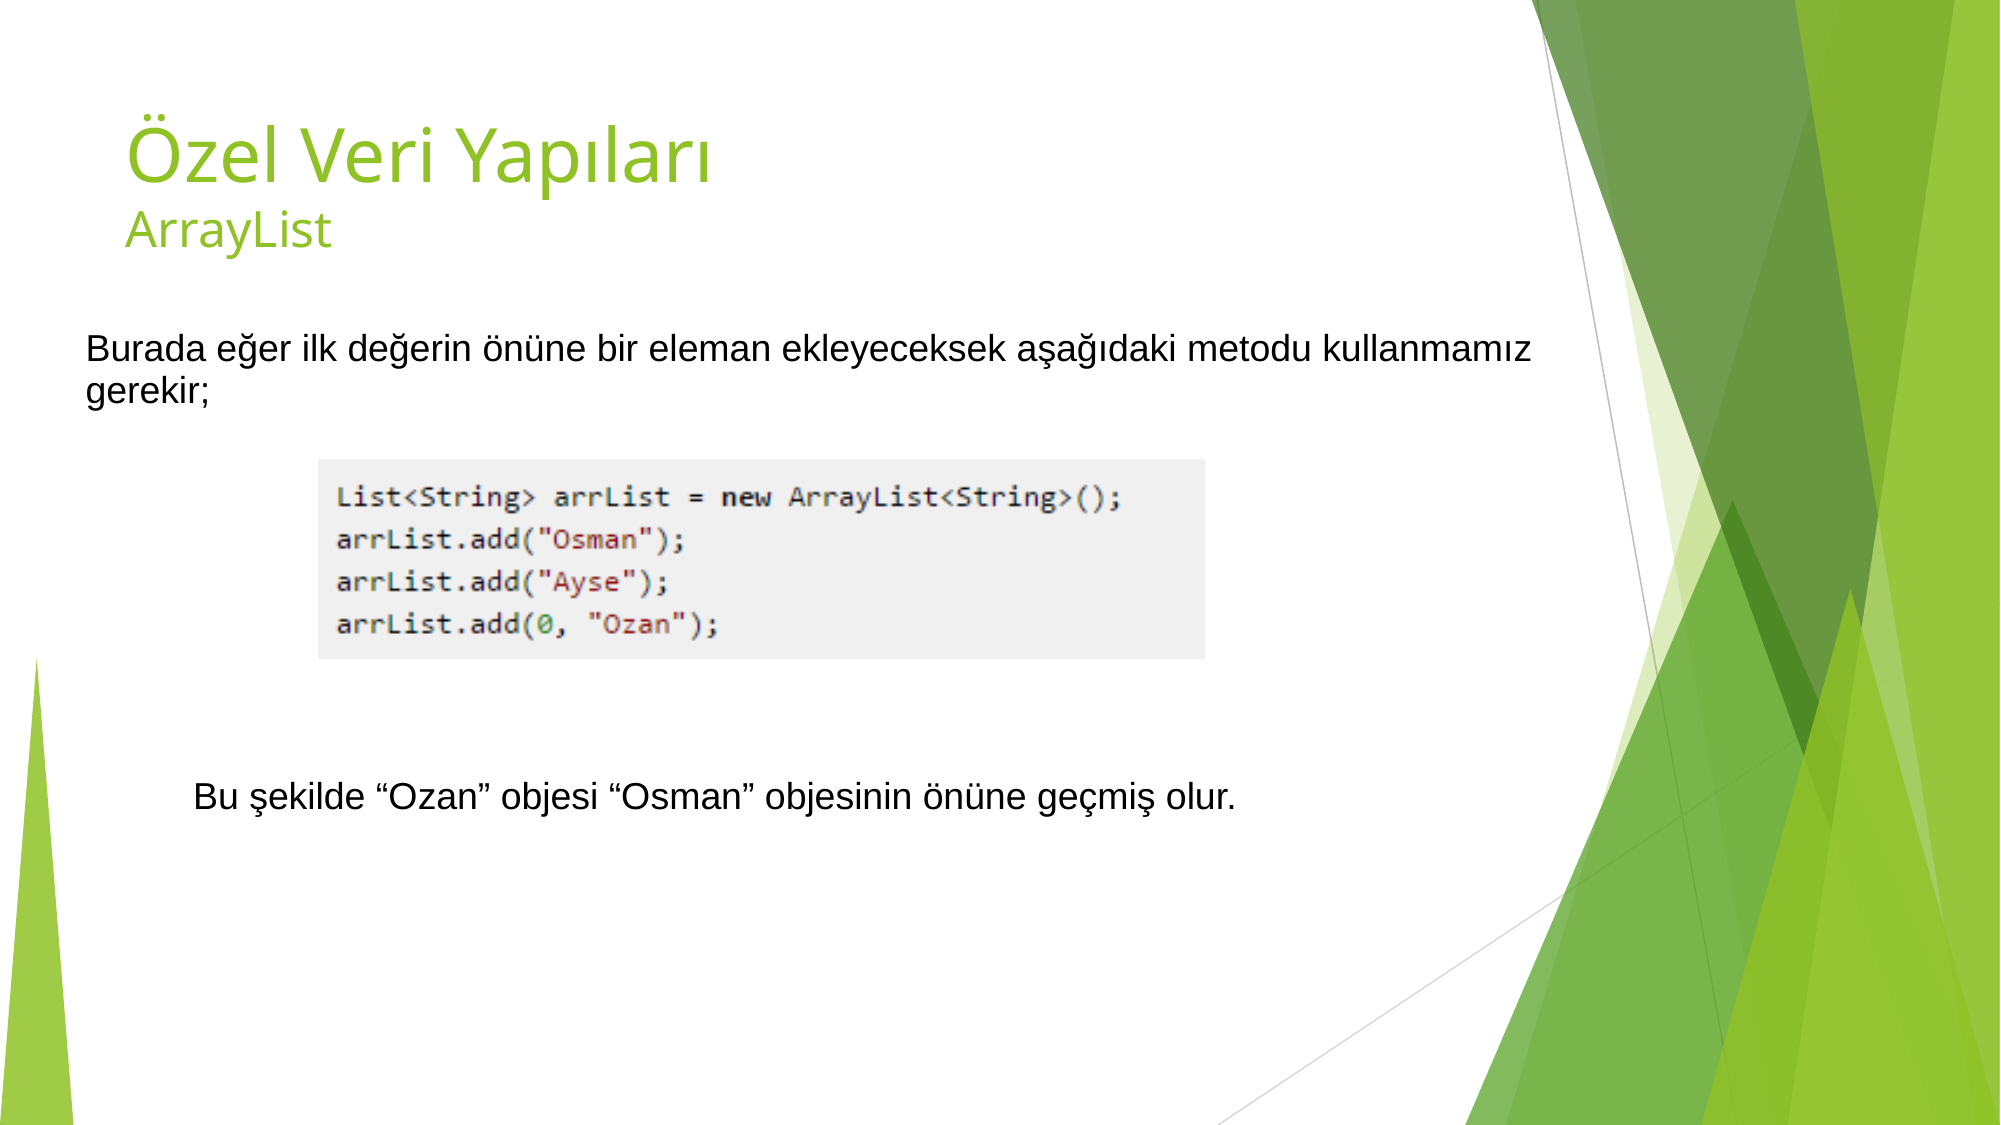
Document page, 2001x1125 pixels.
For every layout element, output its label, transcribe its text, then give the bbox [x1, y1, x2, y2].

text_box Bu şekilde “Ozan” objesi “Osman” objesinin önüne geçmiş olur. [178, 767, 1252, 867]
title Özel Veri Yapıları ArrayList [111, 99, 1522, 317]
text_box Burada eğer ilk değerin önüne bir eleman ekleyeceksek aşağıdaki metodu kullanmamız gerekir; [70, 319, 1642, 461]
picture [318, 455, 1205, 674]
